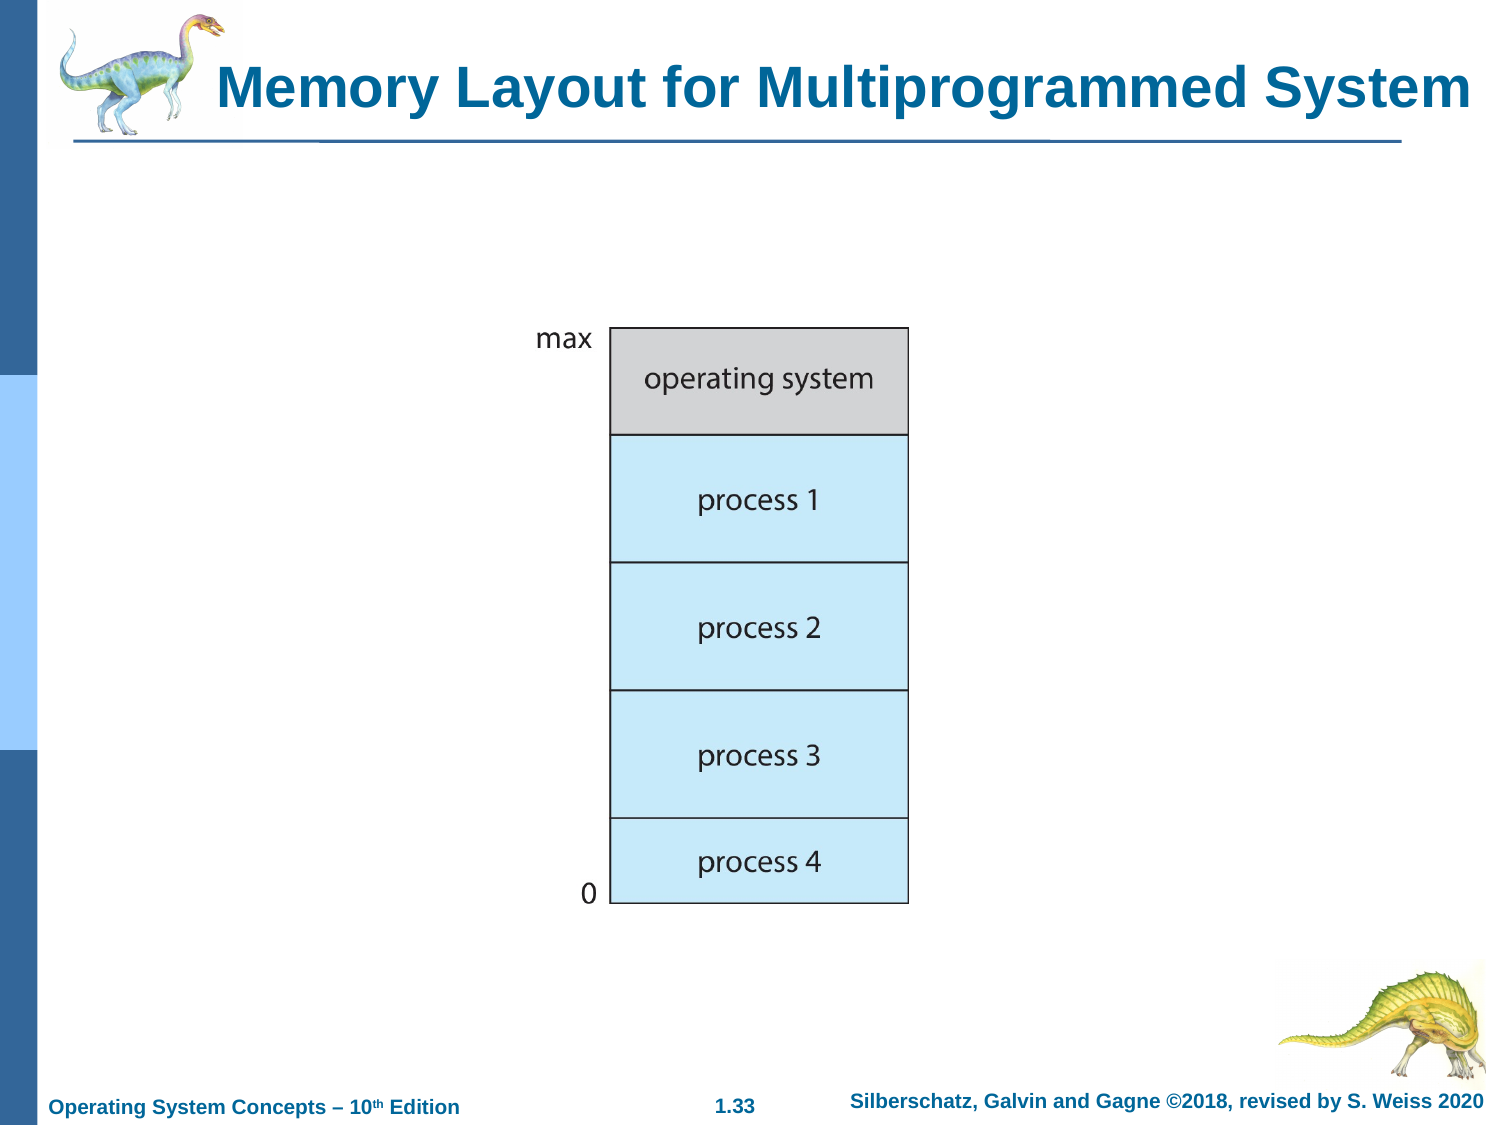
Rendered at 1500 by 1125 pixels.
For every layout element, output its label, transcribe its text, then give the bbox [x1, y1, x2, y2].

text_box Memory Layout for Multiprogrammed System [169, 32, 1500, 128]
picture [535, 321, 909, 911]
picture [46, 0, 243, 149]
picture [1275, 959, 1486, 1090]
